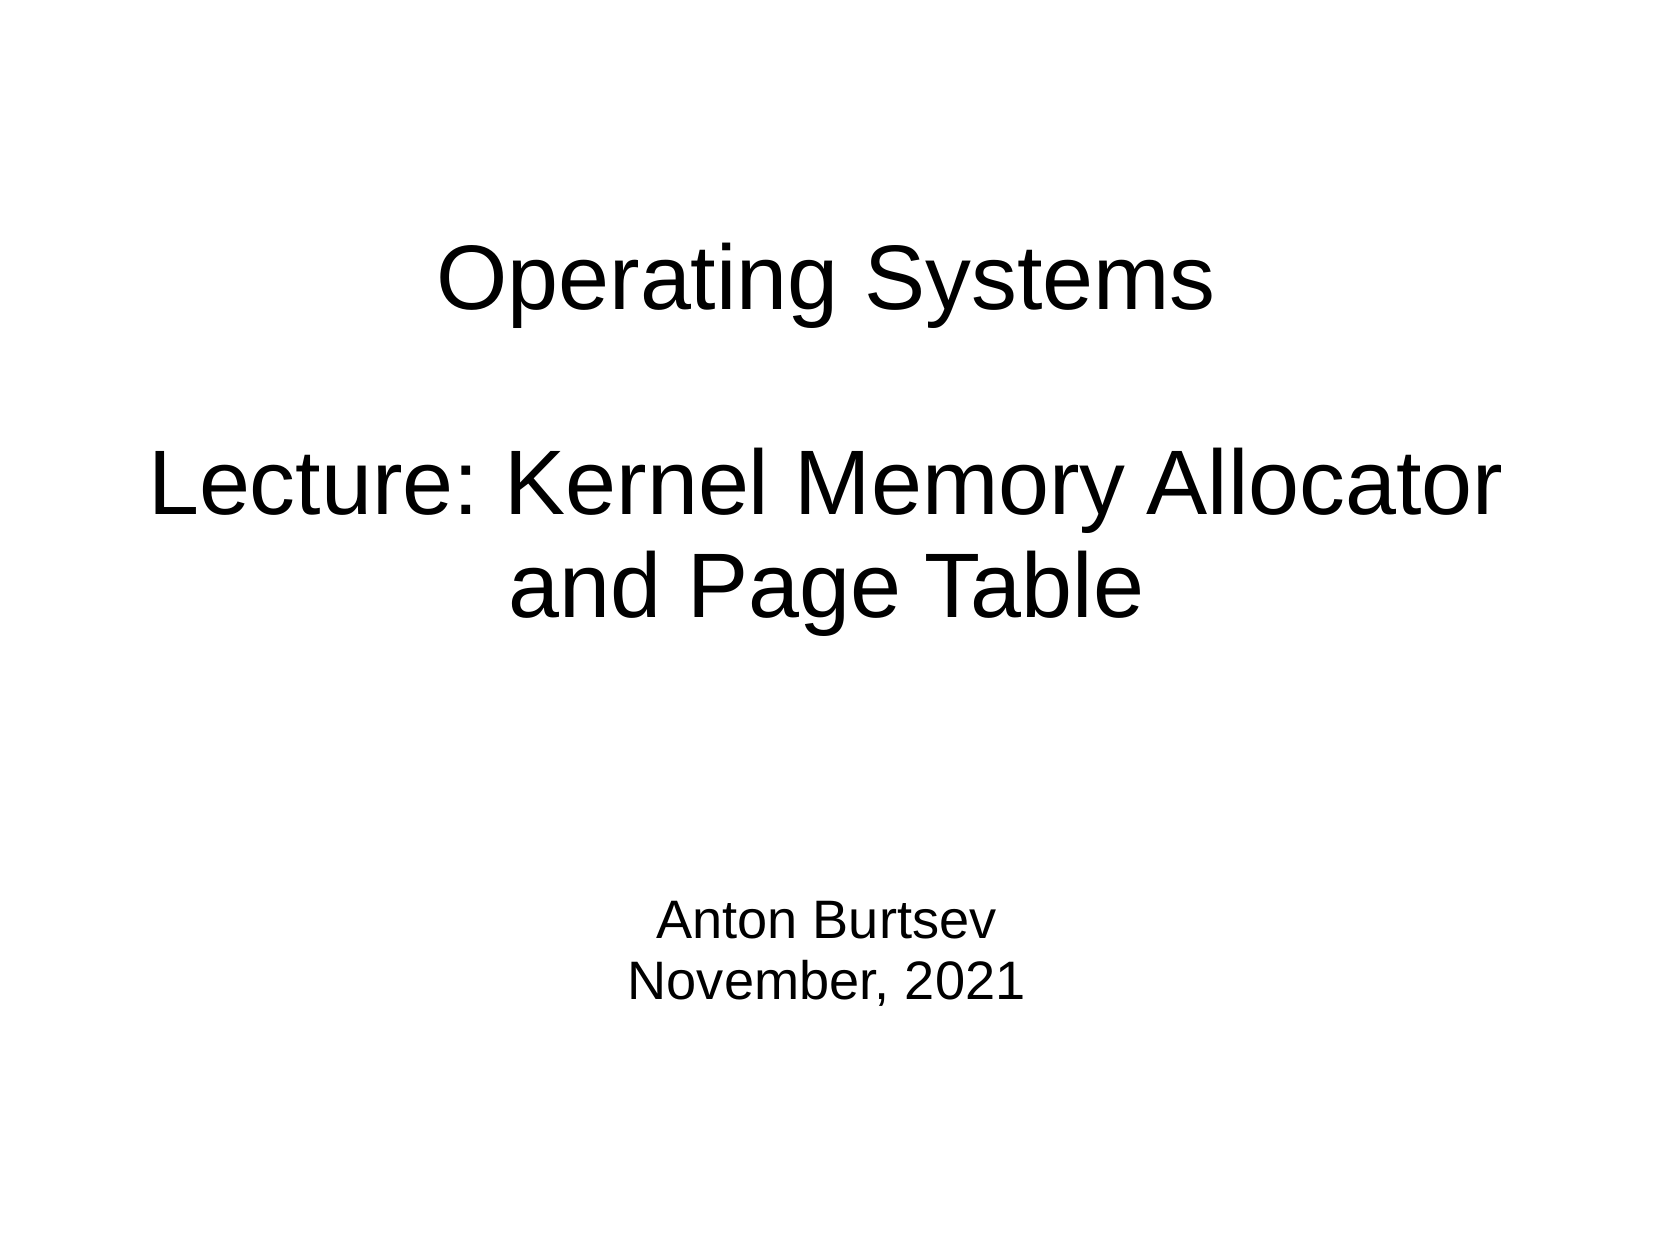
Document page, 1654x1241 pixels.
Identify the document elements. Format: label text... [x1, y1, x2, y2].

subtitle Anton Burtsev November, 2021 [82, 637, 1571, 1109]
title Operating Systems Lecture: Kernel Memory Allocator and Page Table [82, 113, 1571, 637]
